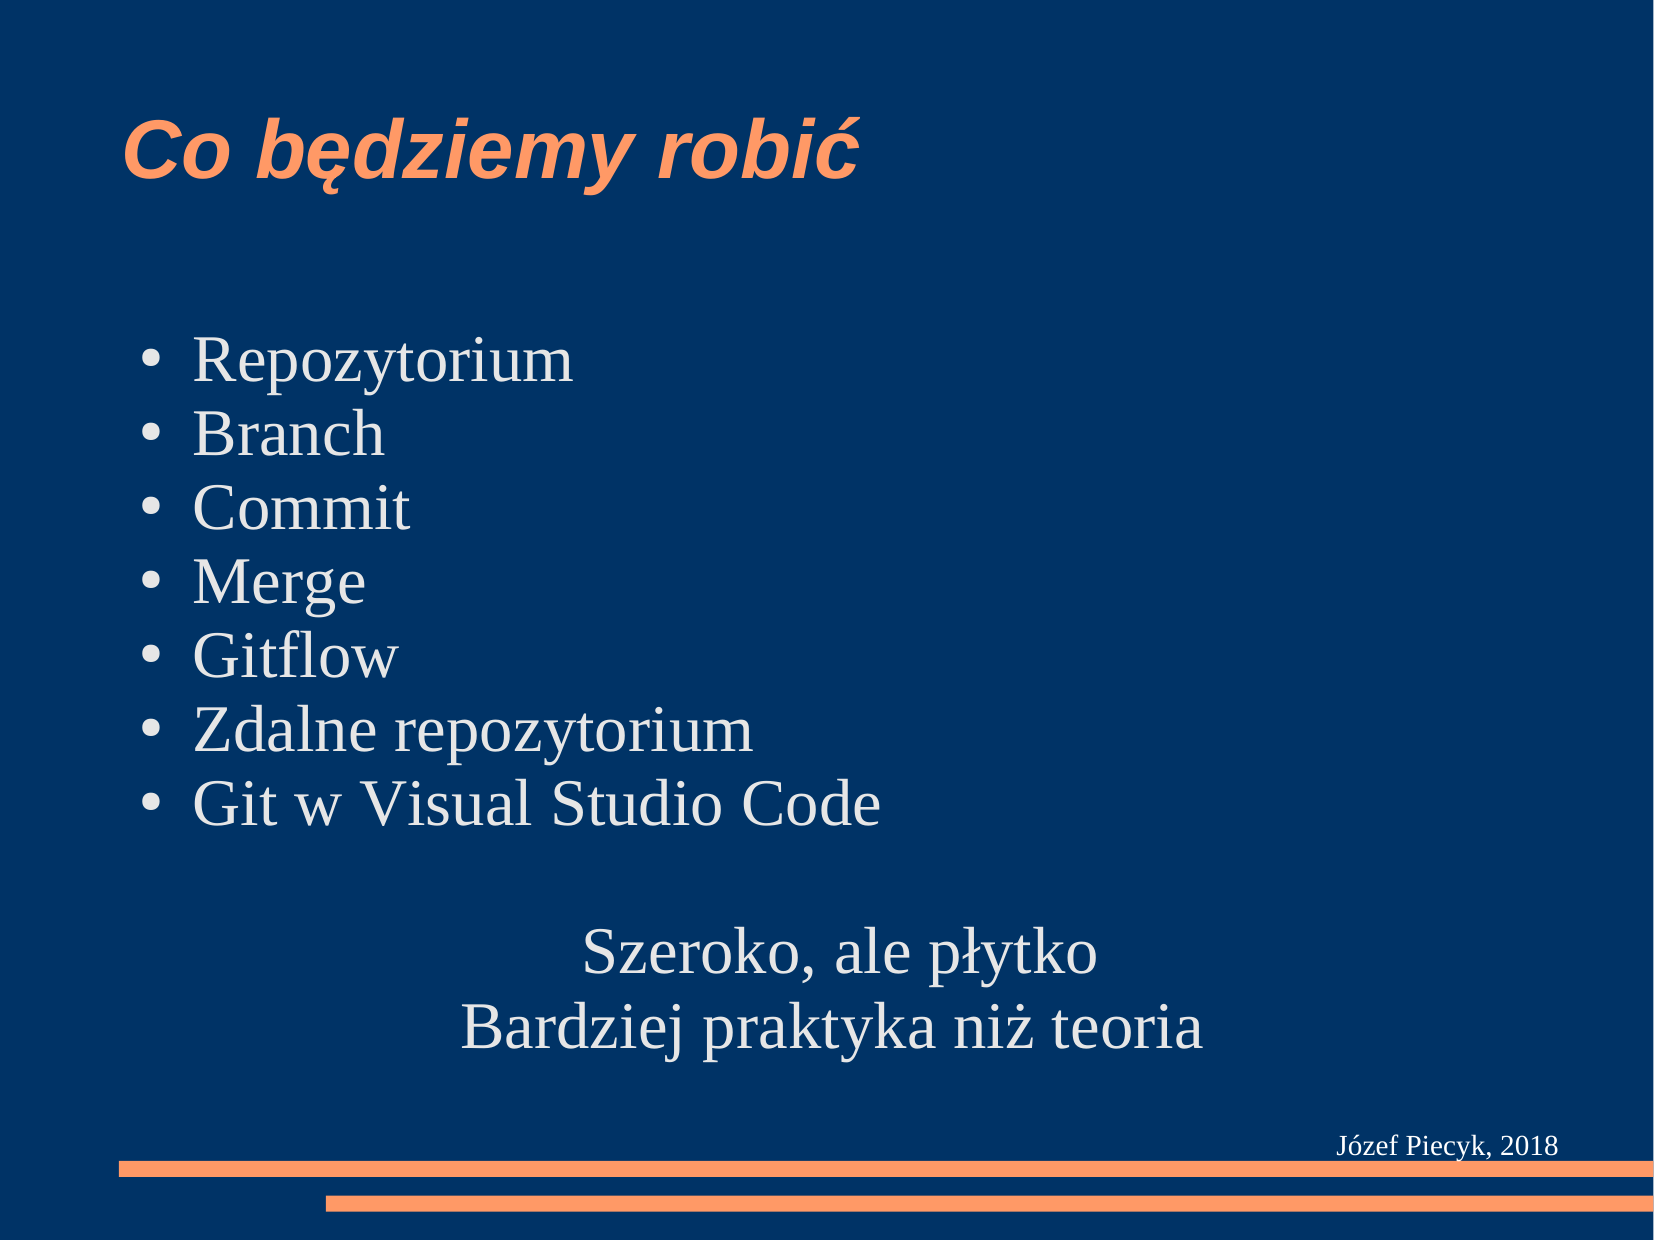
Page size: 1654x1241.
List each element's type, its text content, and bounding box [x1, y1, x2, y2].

title Co będziemy robić [121, 46, 1534, 254]
list Repozytorium Branch Commit Merge Gitflow Zdalne repozytorium Git w Visual Studio Code Szeroko, ale płytko Bardziej praktyka niż teoria [121, 322, 1561, 1132]
